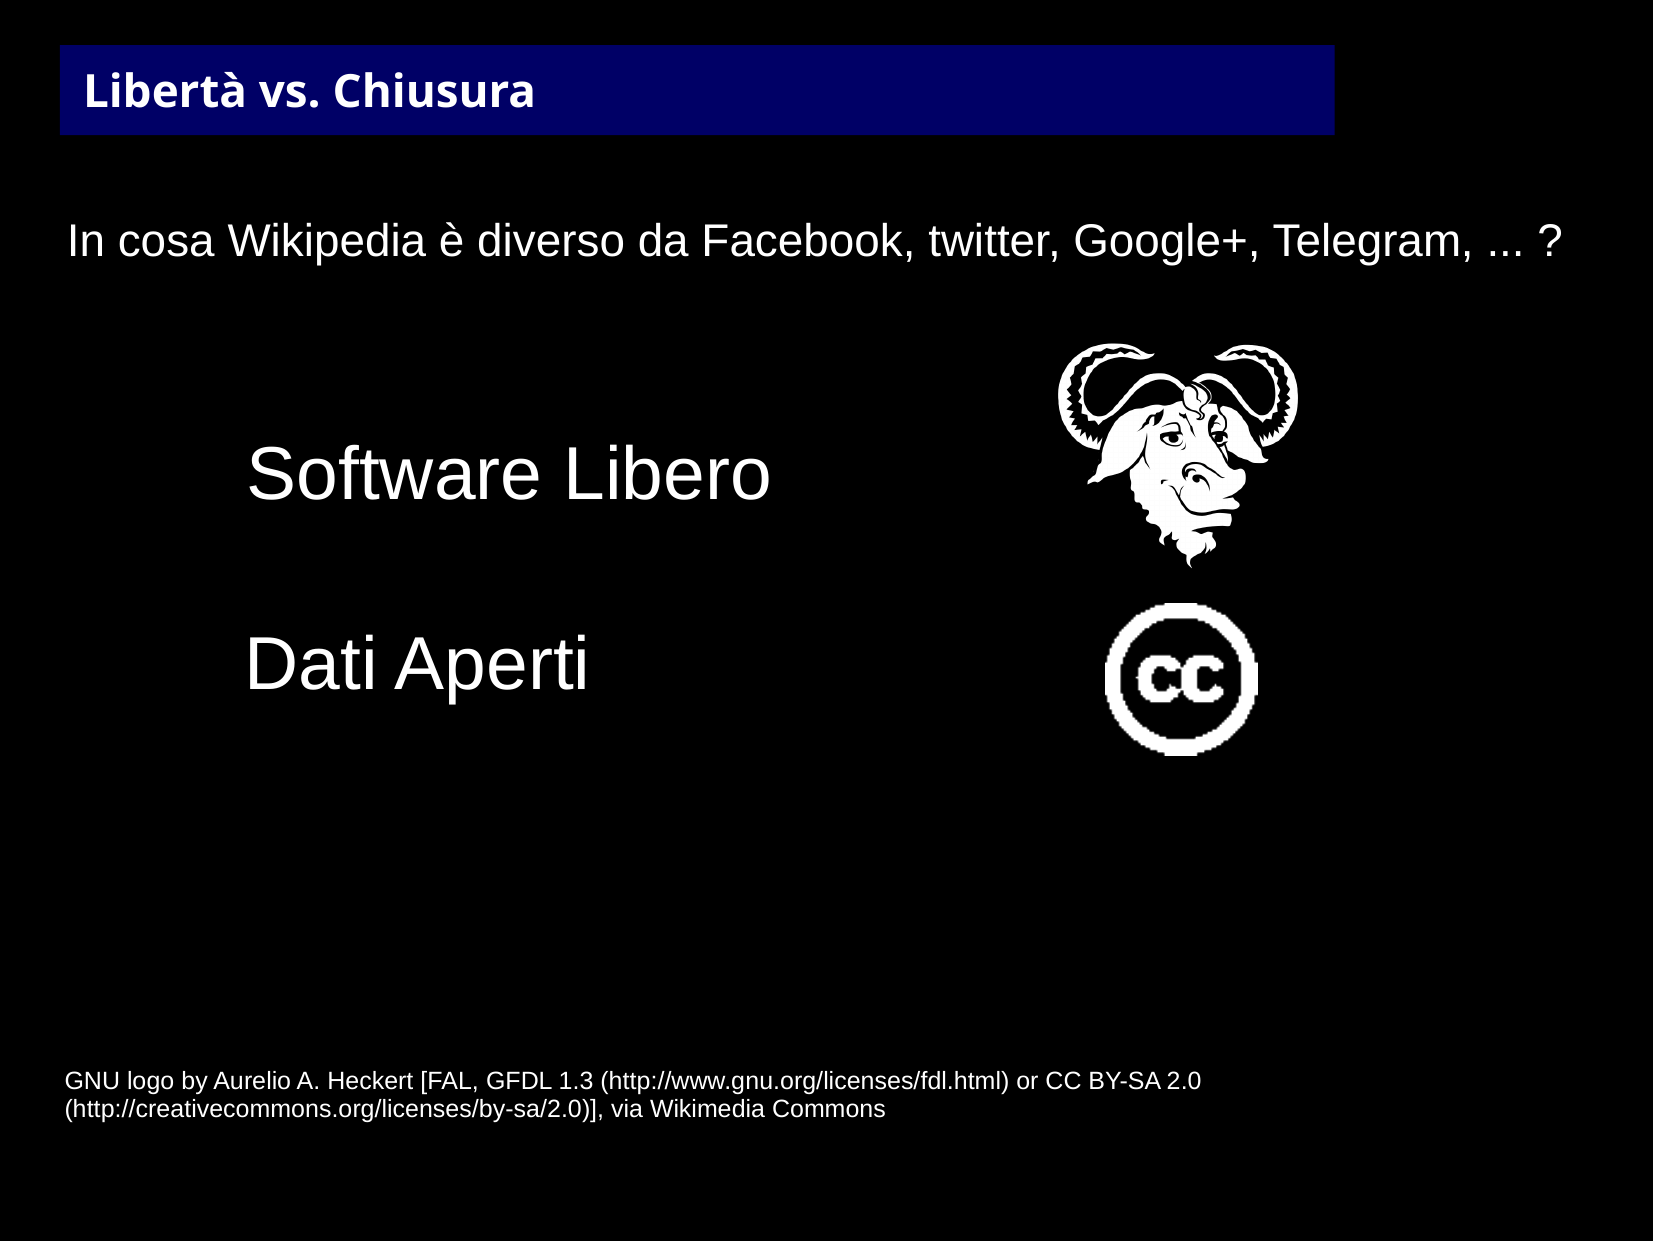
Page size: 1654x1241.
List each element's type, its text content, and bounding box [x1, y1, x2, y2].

text_box GNU logo by Aurelio A. Heckert [FAL, GFDL 1.3 (http://www.gnu.org/licenses/fdl.html) or CC BY-SA 2.0 (http://creativecommons.org/licenses/by-sa/2.0)], via Wikimedia Commons [49, 1059, 1653, 1186]
list Libertà vs. Chiusura [59, 45, 1335, 136]
text_box Software Libero [232, 423, 1056, 528]
picture [1056, 341, 1300, 580]
picture [1105, 603, 1258, 756]
text_box Dati Aperti [229, 614, 1105, 714]
text_box In cosa Wikipedia è diverso da Facebook, twitter, Google+, Telegram, ... ? [52, 165, 1579, 422]
